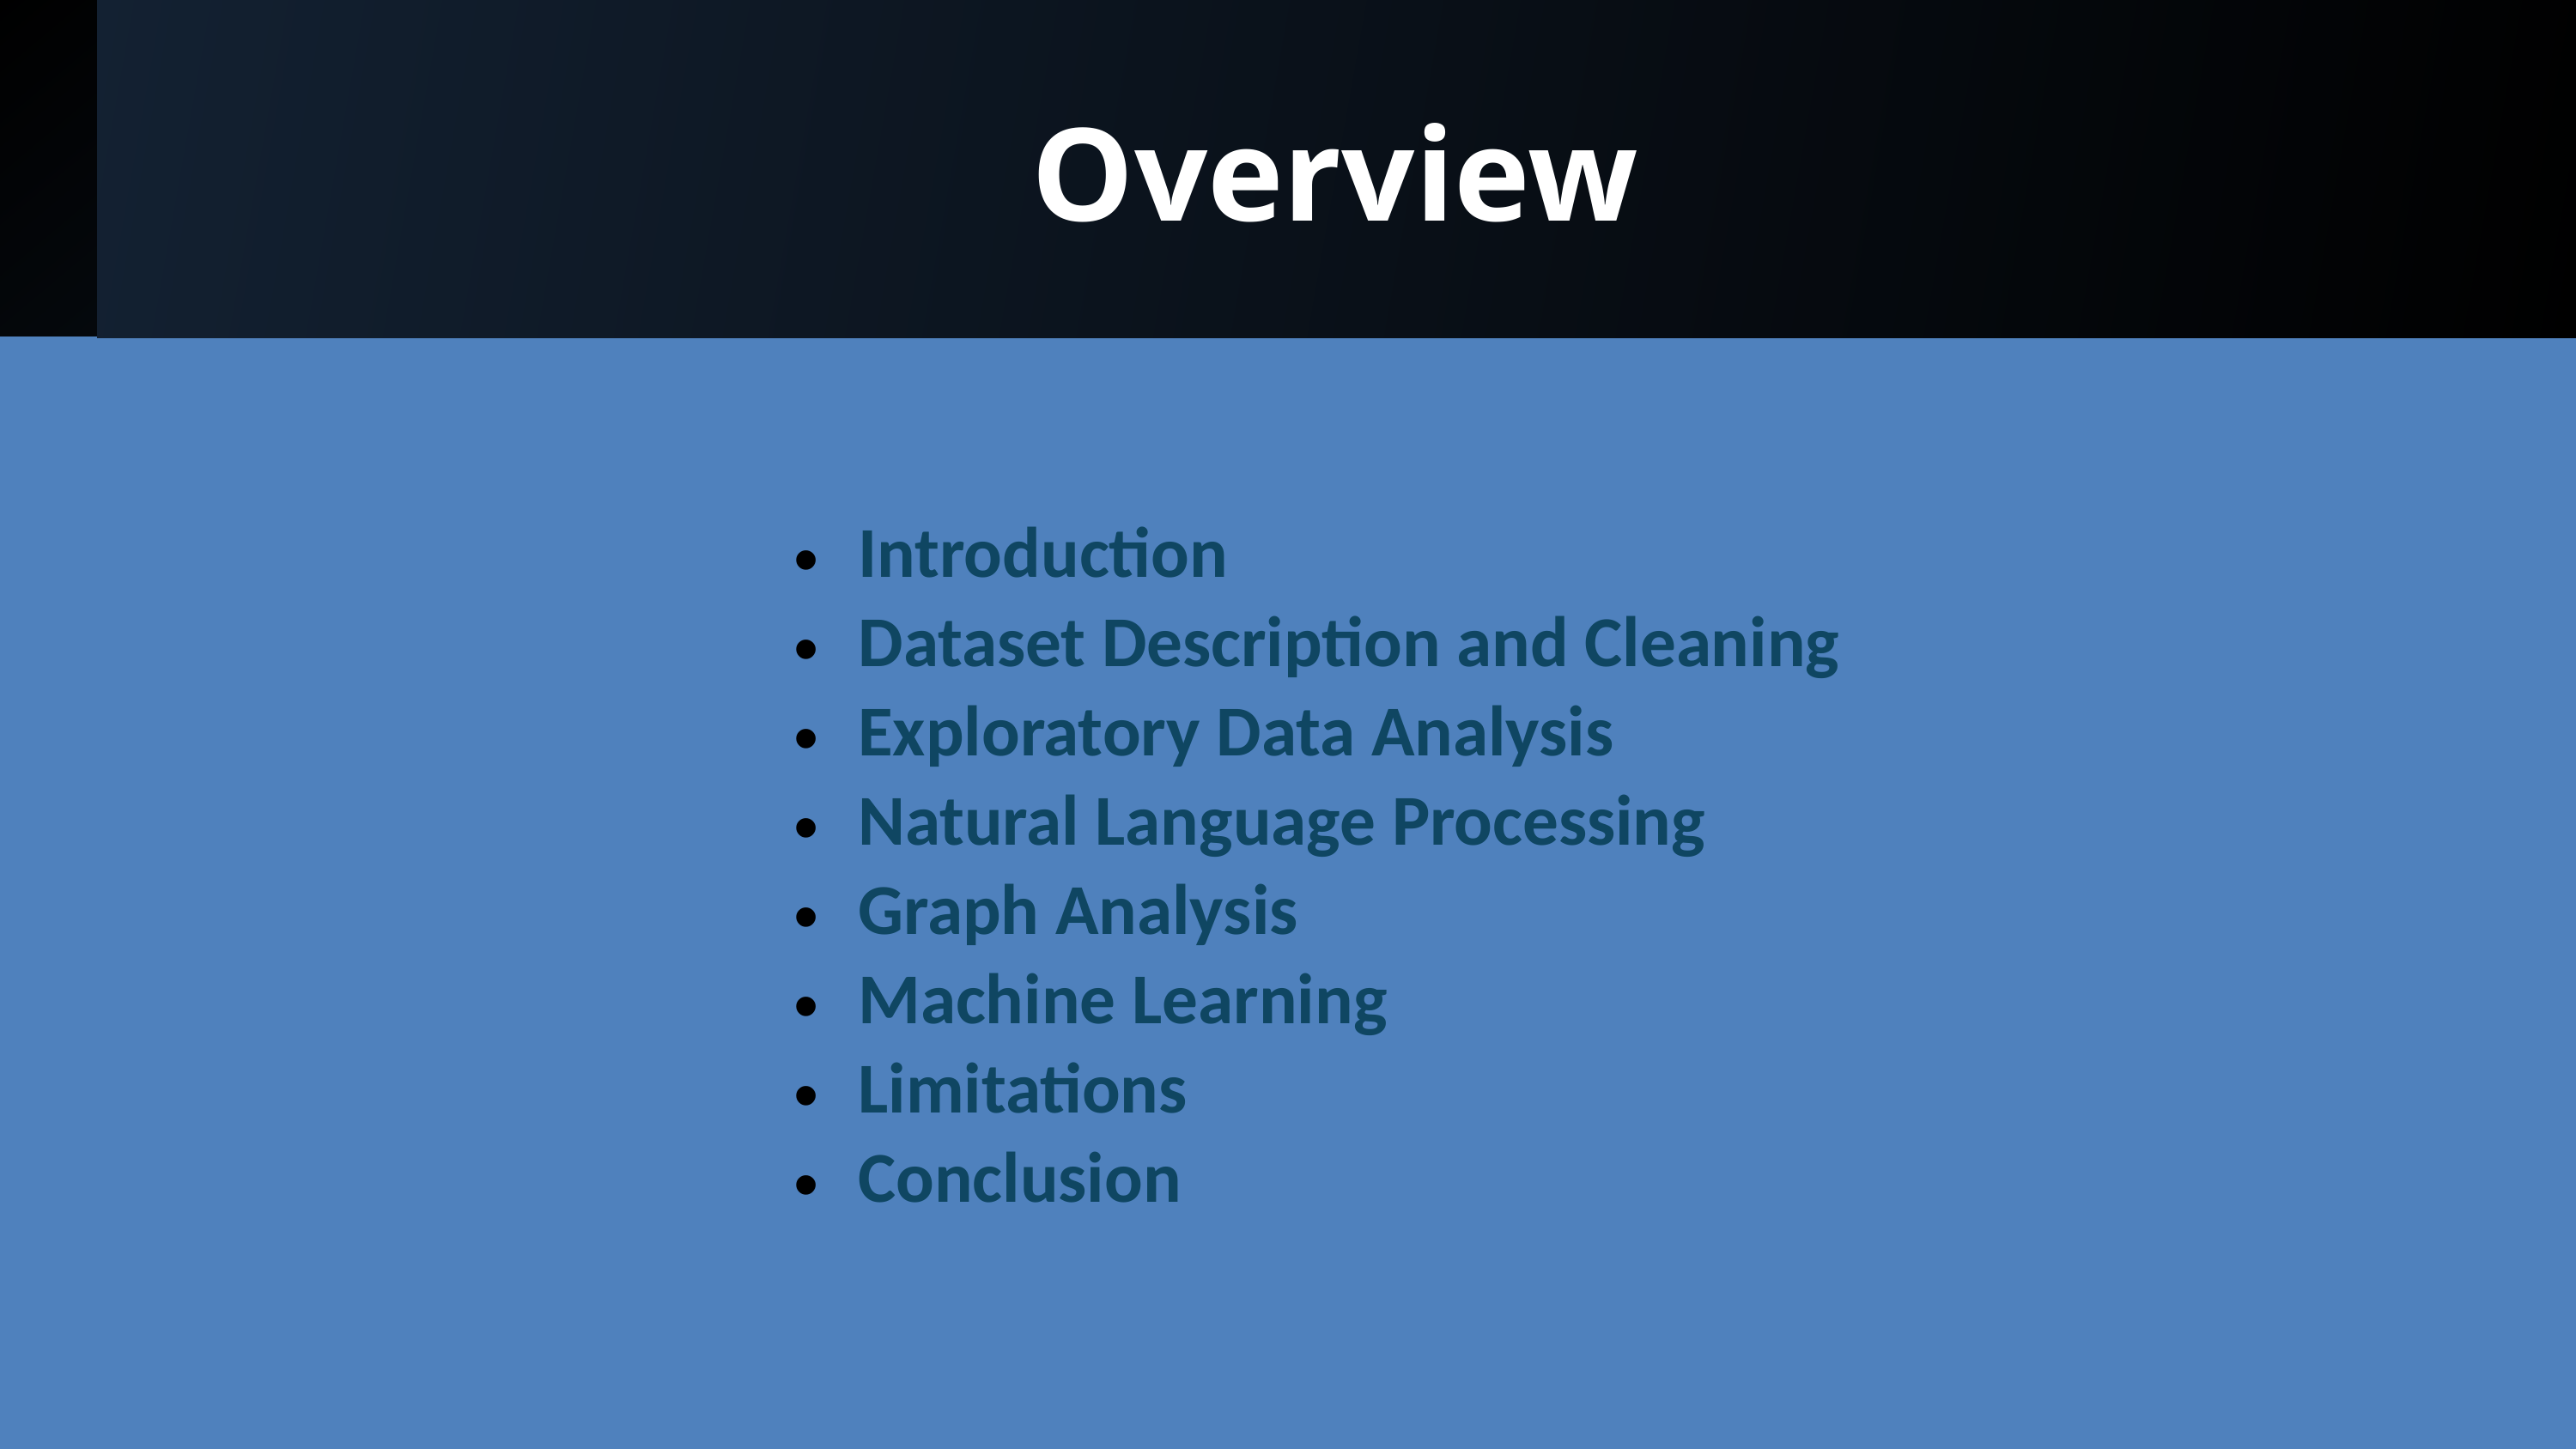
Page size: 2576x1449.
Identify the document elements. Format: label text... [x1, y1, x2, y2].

list Introduction Dataset Description and Cleaning Exploratory Data Analysis Natural Language Processing Graph Analysis Machine Learning Limitations Conclusion [781, 445, 1890, 1299]
title Overview [289, 62, 2381, 281]
text_box [0, 0, 2576, 1449]
